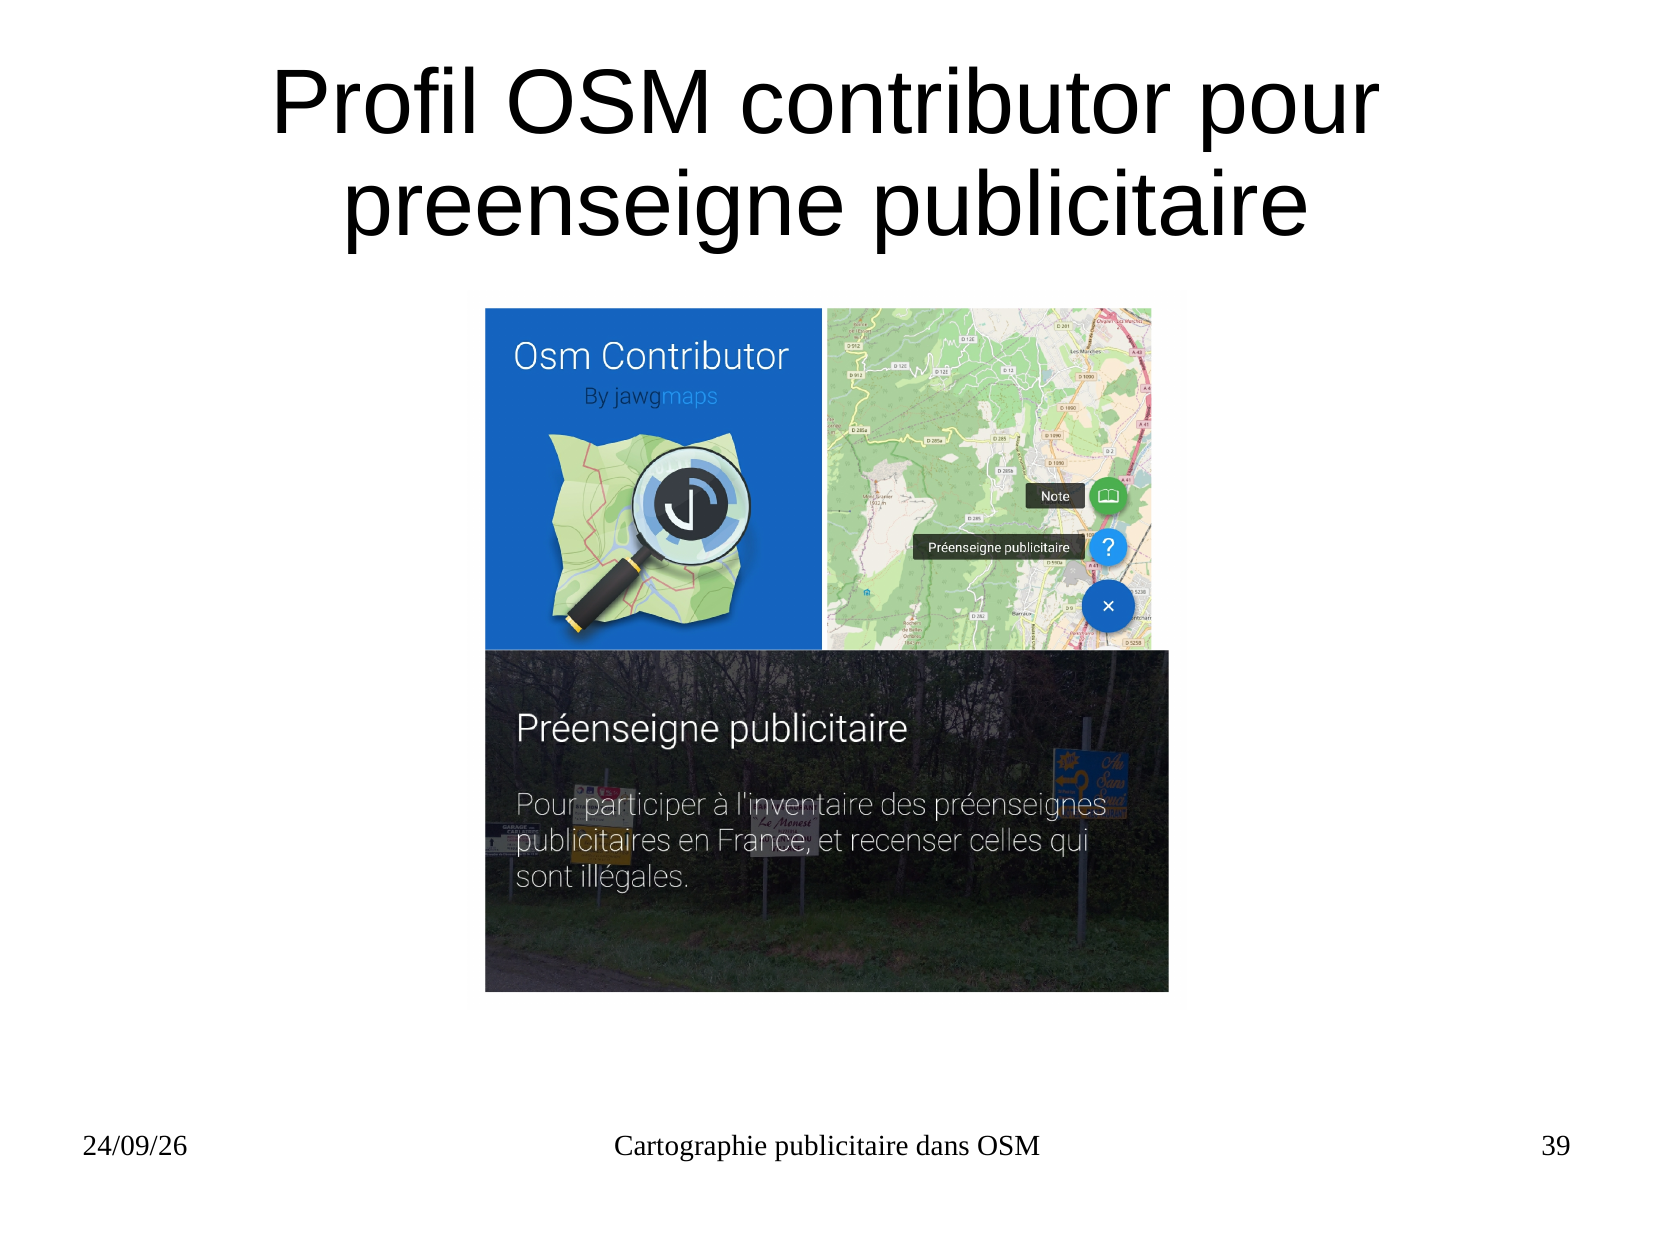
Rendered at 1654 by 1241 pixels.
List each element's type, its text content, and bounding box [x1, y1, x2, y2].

picture [467, 290, 1187, 1010]
title Profil OSM contributor pour preenseigne publicitaire [82, 49, 1571, 257]
